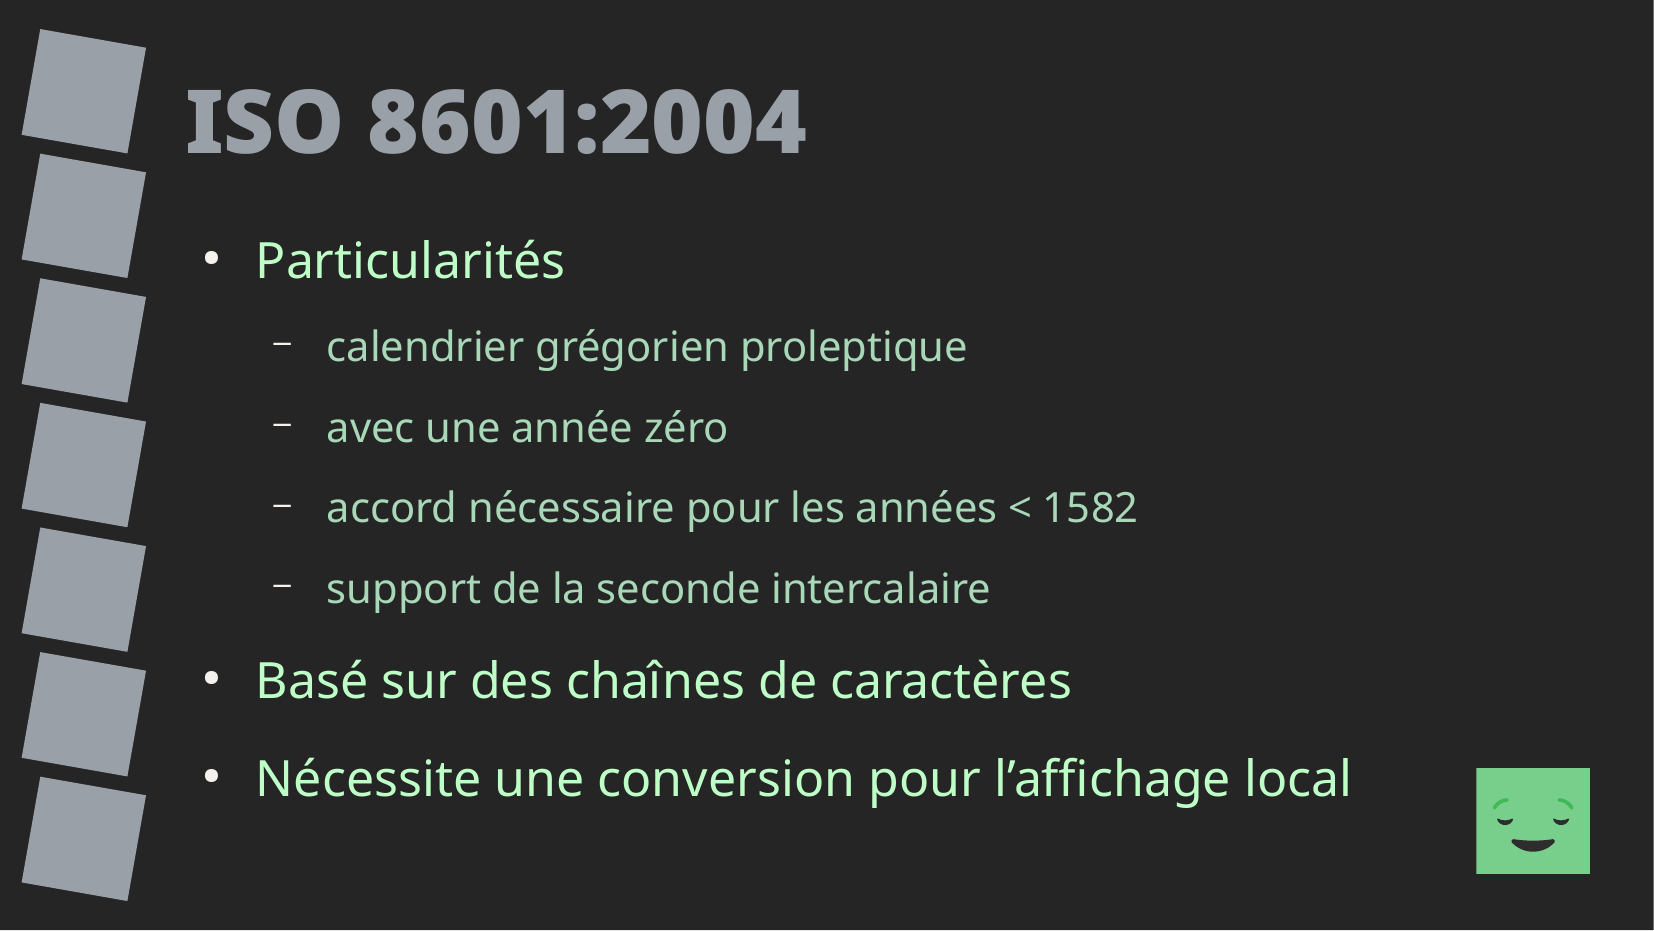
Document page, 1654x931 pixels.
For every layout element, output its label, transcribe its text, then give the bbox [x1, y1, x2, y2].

picture [1476, 767, 1590, 874]
list Particularités calendrier grégorien proleptique avec une année zéro accord nécessaire pour les années < 1582 support de la seconde intercalaire Basé sur des chaînes de caractères Nécessite une conversion pour l’affichage local [184, 225, 1636, 901]
title ISO 8601:2004 [184, 59, 1654, 154]
